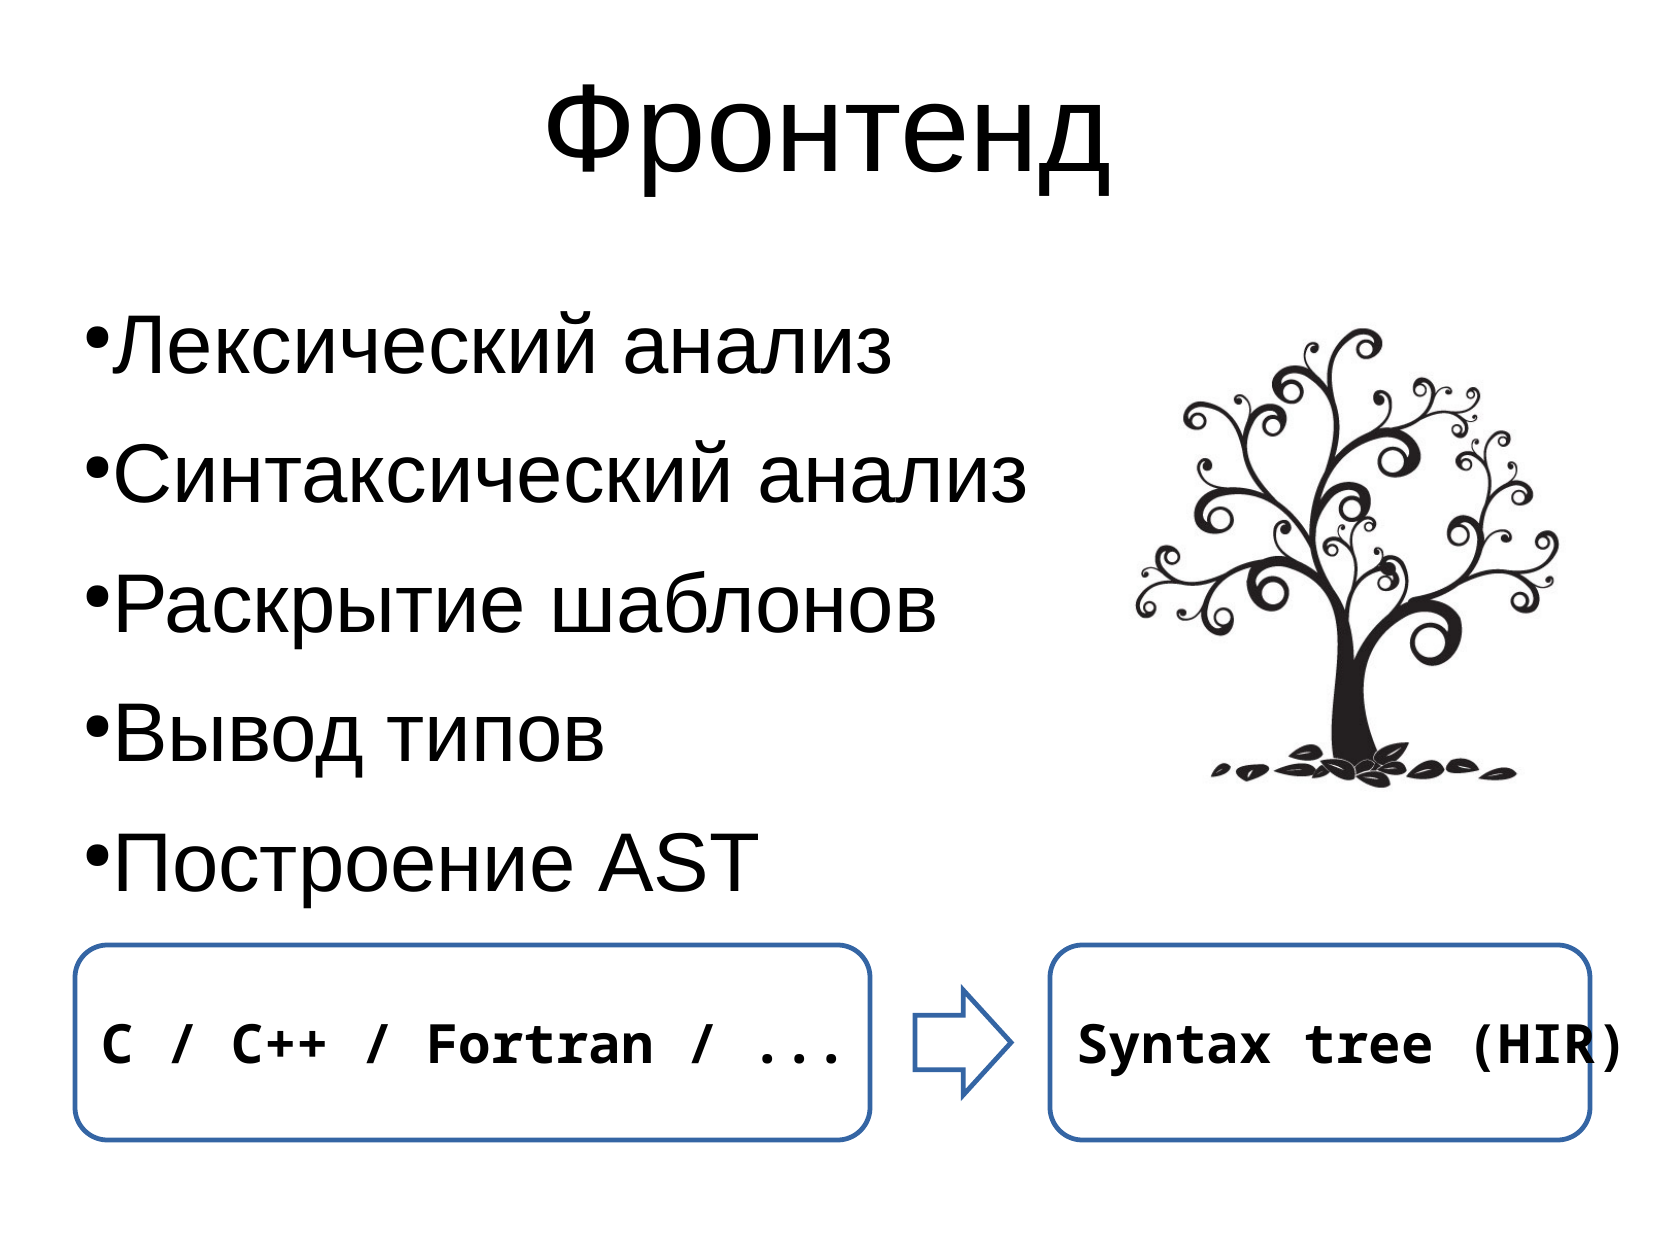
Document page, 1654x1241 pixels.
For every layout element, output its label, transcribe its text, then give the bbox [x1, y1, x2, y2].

text_box Syntax tree (HIR) [1050, 945, 1591, 1141]
text_box [915, 990, 1012, 1096]
title Фронтенд [82, 17, 1571, 226]
text_box C / C++ / Fortran / ... [75, 945, 871, 1141]
list Лексический анализ Синтаксический анализ Раскрытие шаблонов Вывод типов Построение AST [82, 290, 1636, 1171]
picture [1095, 315, 1591, 800]
